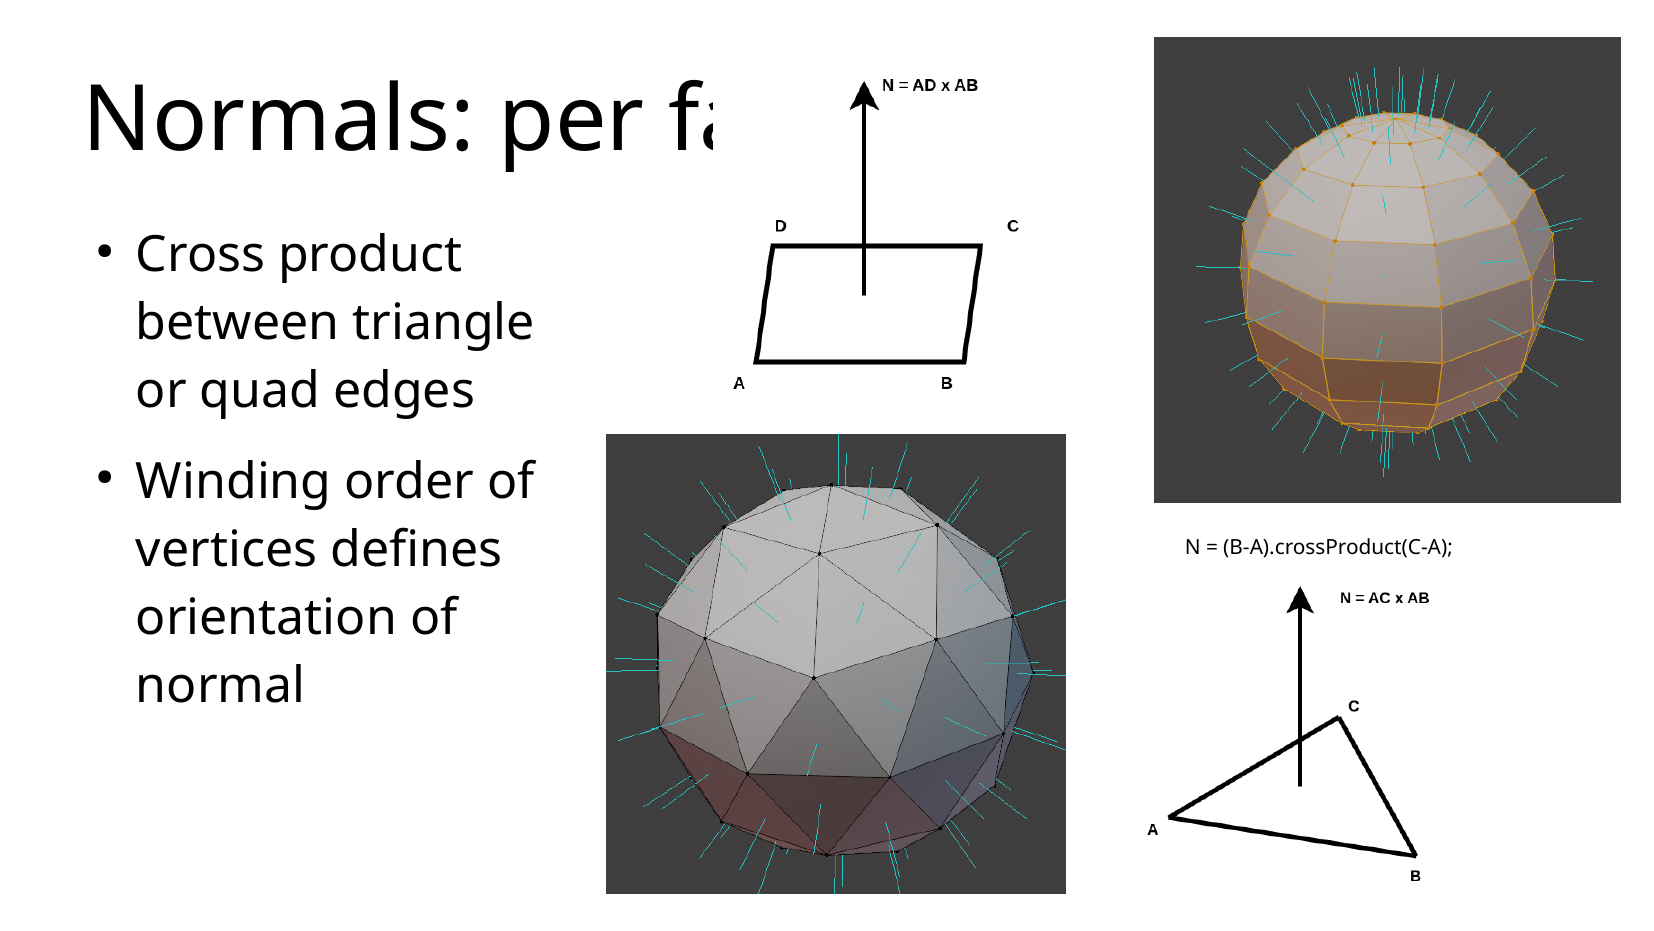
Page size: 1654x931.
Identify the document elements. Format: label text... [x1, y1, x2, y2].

title Normals: per face [82, 37, 1154, 193]
picture [1154, 37, 1621, 503]
picture [1120, 555, 1471, 901]
text_box N = (B-A).crossProduct(C-A); [1170, 525, 1576, 566]
list Cross product between triangle or quad edges Winding order of vertices defines orientation of normal [82, 217, 541, 758]
picture [606, 434, 1066, 894]
picture [713, 54, 1051, 406]
